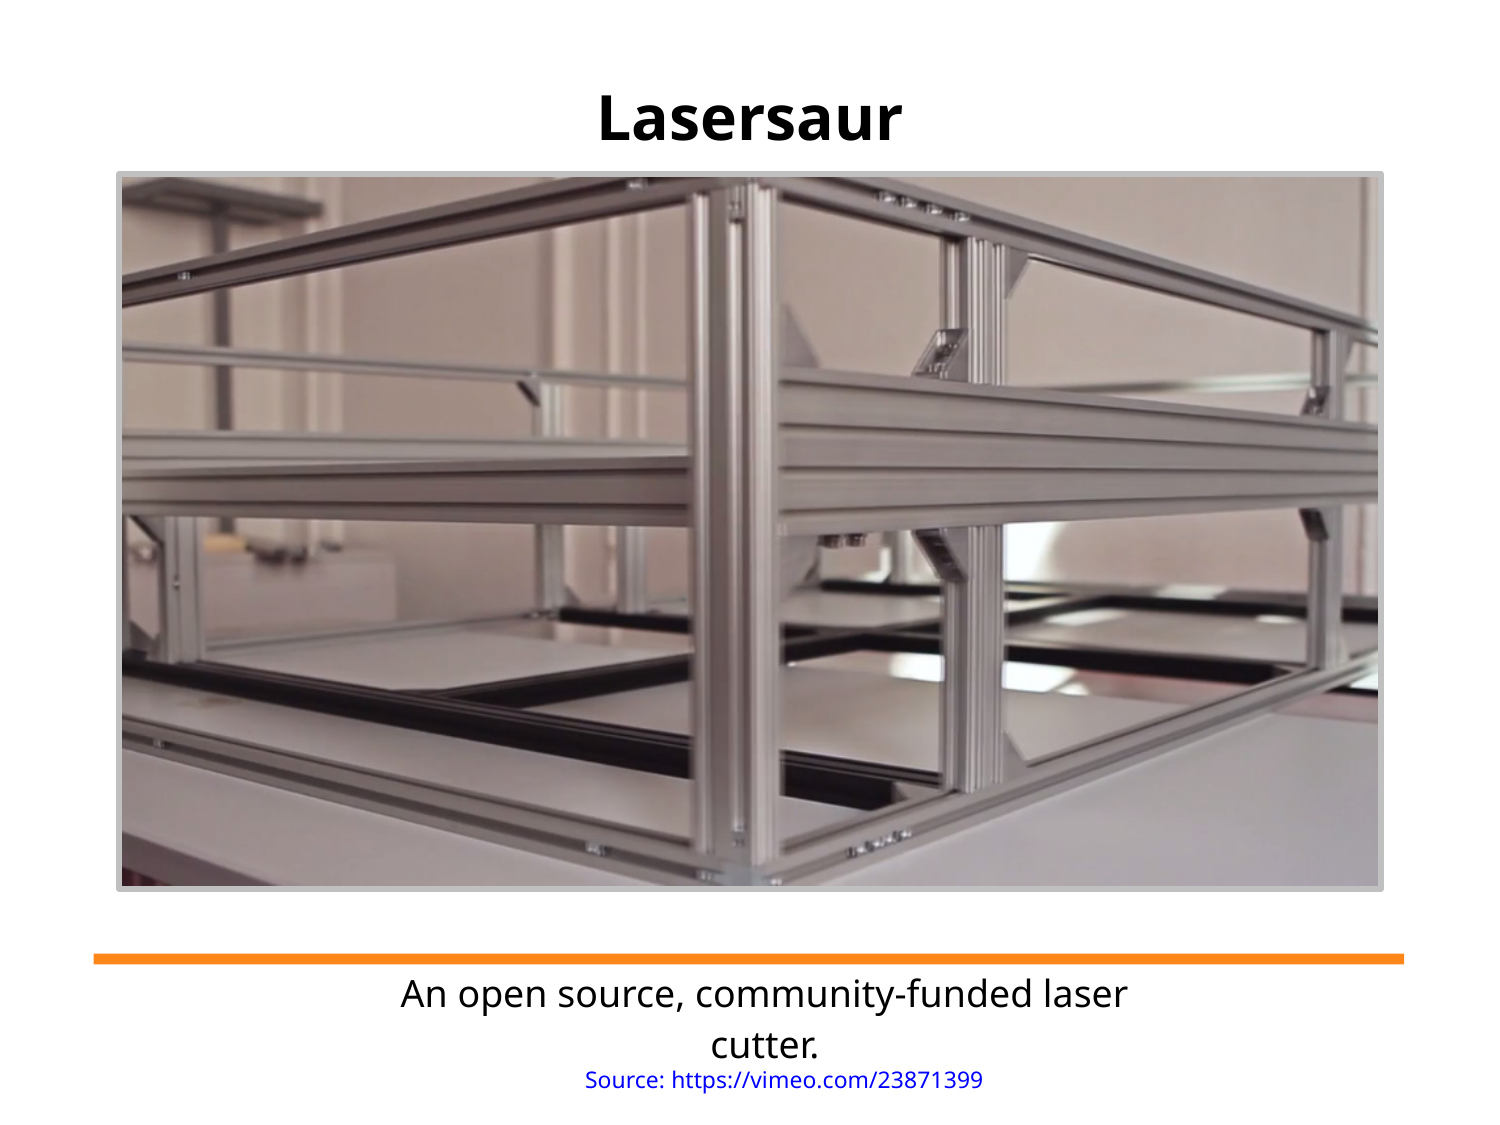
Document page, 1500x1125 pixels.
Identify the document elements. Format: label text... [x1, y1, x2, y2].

picture [0, 0, 1500, 1125]
text_box An open source, community-funded laser cutter. [382, 960, 1148, 1064]
title Lasersaur [75, 44, 1426, 188]
text_box Source: https://vimeo.com/23871399 [570, 1064, 930, 1098]
